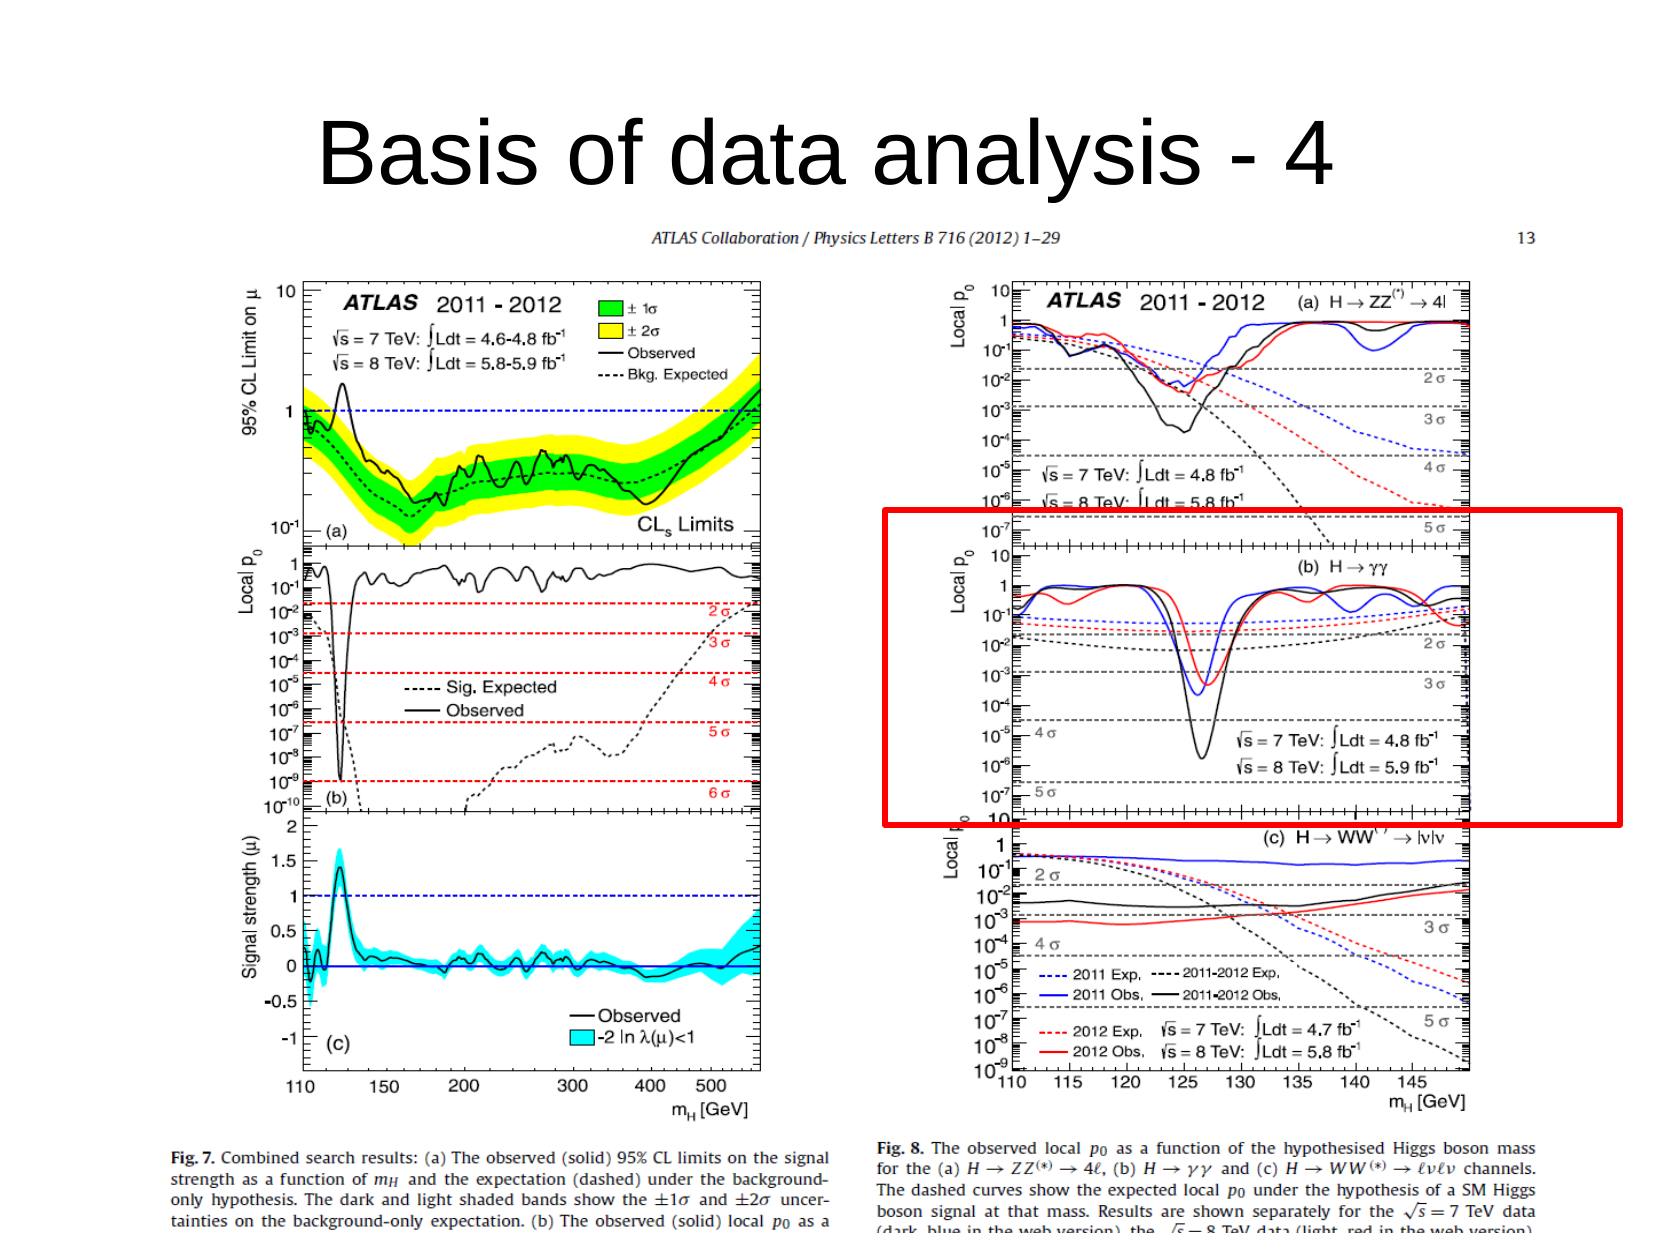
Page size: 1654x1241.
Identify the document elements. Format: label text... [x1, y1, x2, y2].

picture [888, 513, 1571, 822]
title Basis of data analysis - 4 [82, 49, 1571, 257]
picture [108, 219, 1571, 1233]
